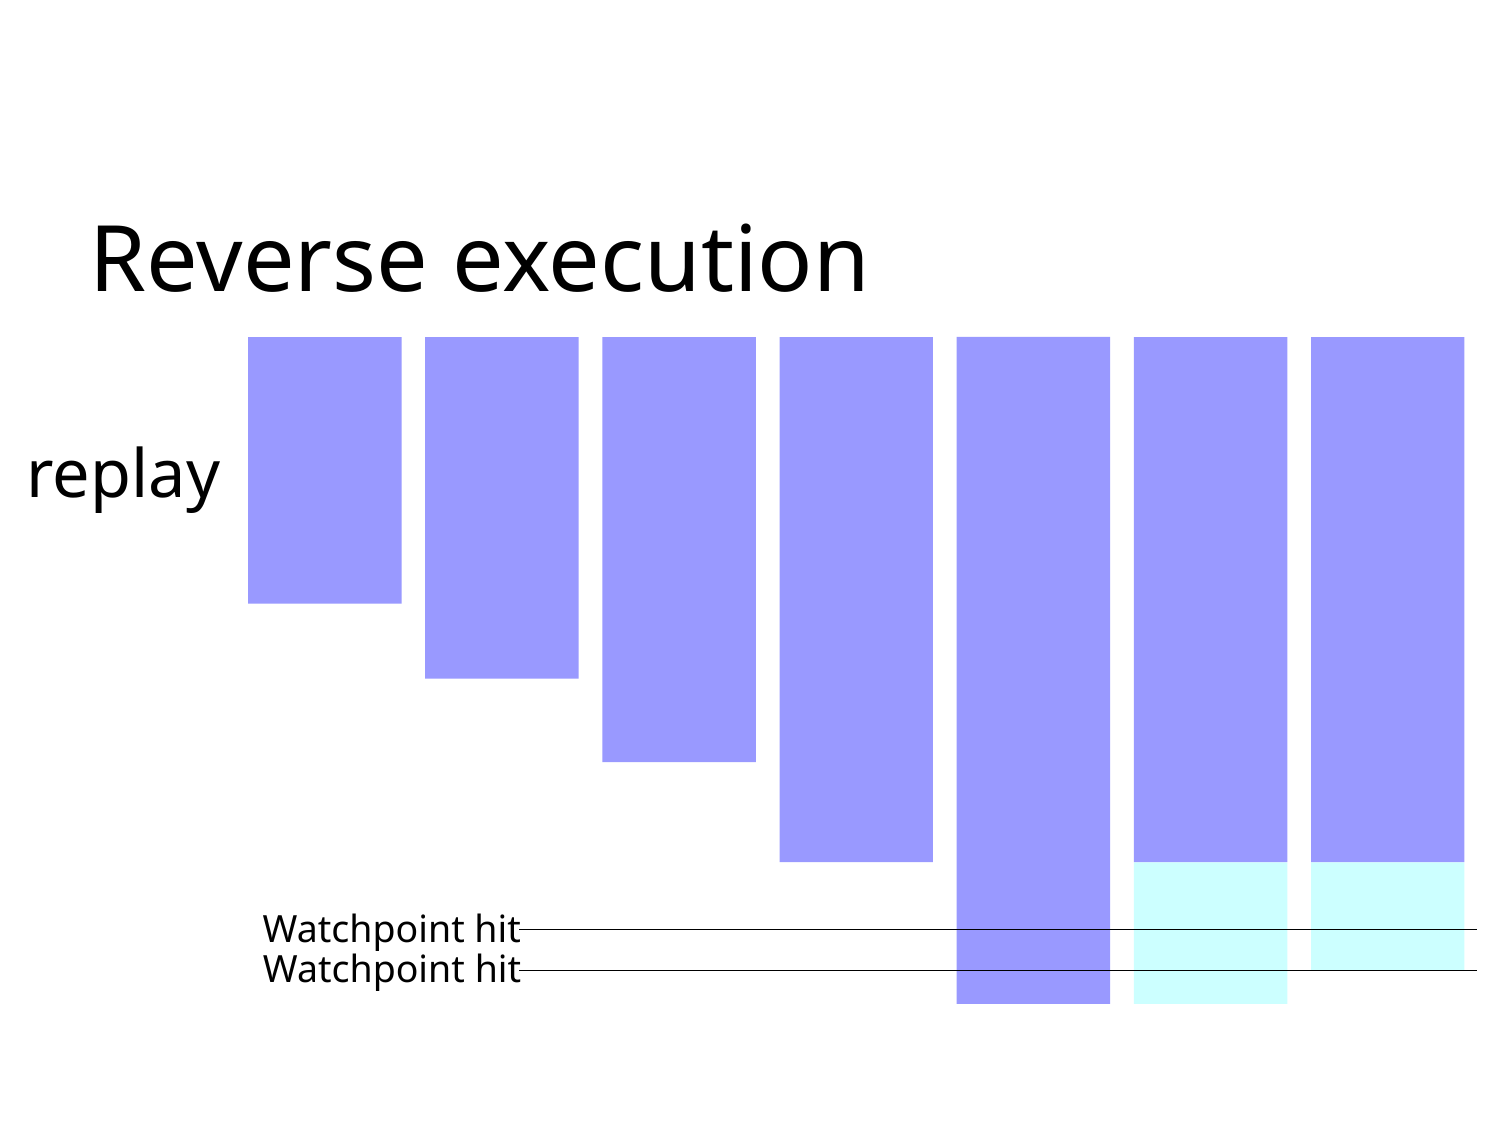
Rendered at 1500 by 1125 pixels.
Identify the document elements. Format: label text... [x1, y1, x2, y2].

text_box [1133, 930, 1288, 970]
text_box [248, 337, 402, 604]
text_box [425, 337, 579, 679]
text_box replay [11, 423, 284, 530]
text_box [956, 930, 1111, 970]
text_box Reverse execution [74, 172, 1424, 337]
text_box [1311, 930, 1465, 970]
text_box [1311, 337, 1465, 929]
text_box [1133, 337, 1288, 929]
text_box [956, 336, 1111, 929]
text_box Watchpoint hit [248, 964, 544, 1004]
text_box [956, 971, 1111, 1004]
text_box [1133, 971, 1288, 1004]
text_box Watchpoint hit [248, 897, 544, 964]
text_box [779, 337, 933, 863]
text_box [602, 337, 756, 763]
